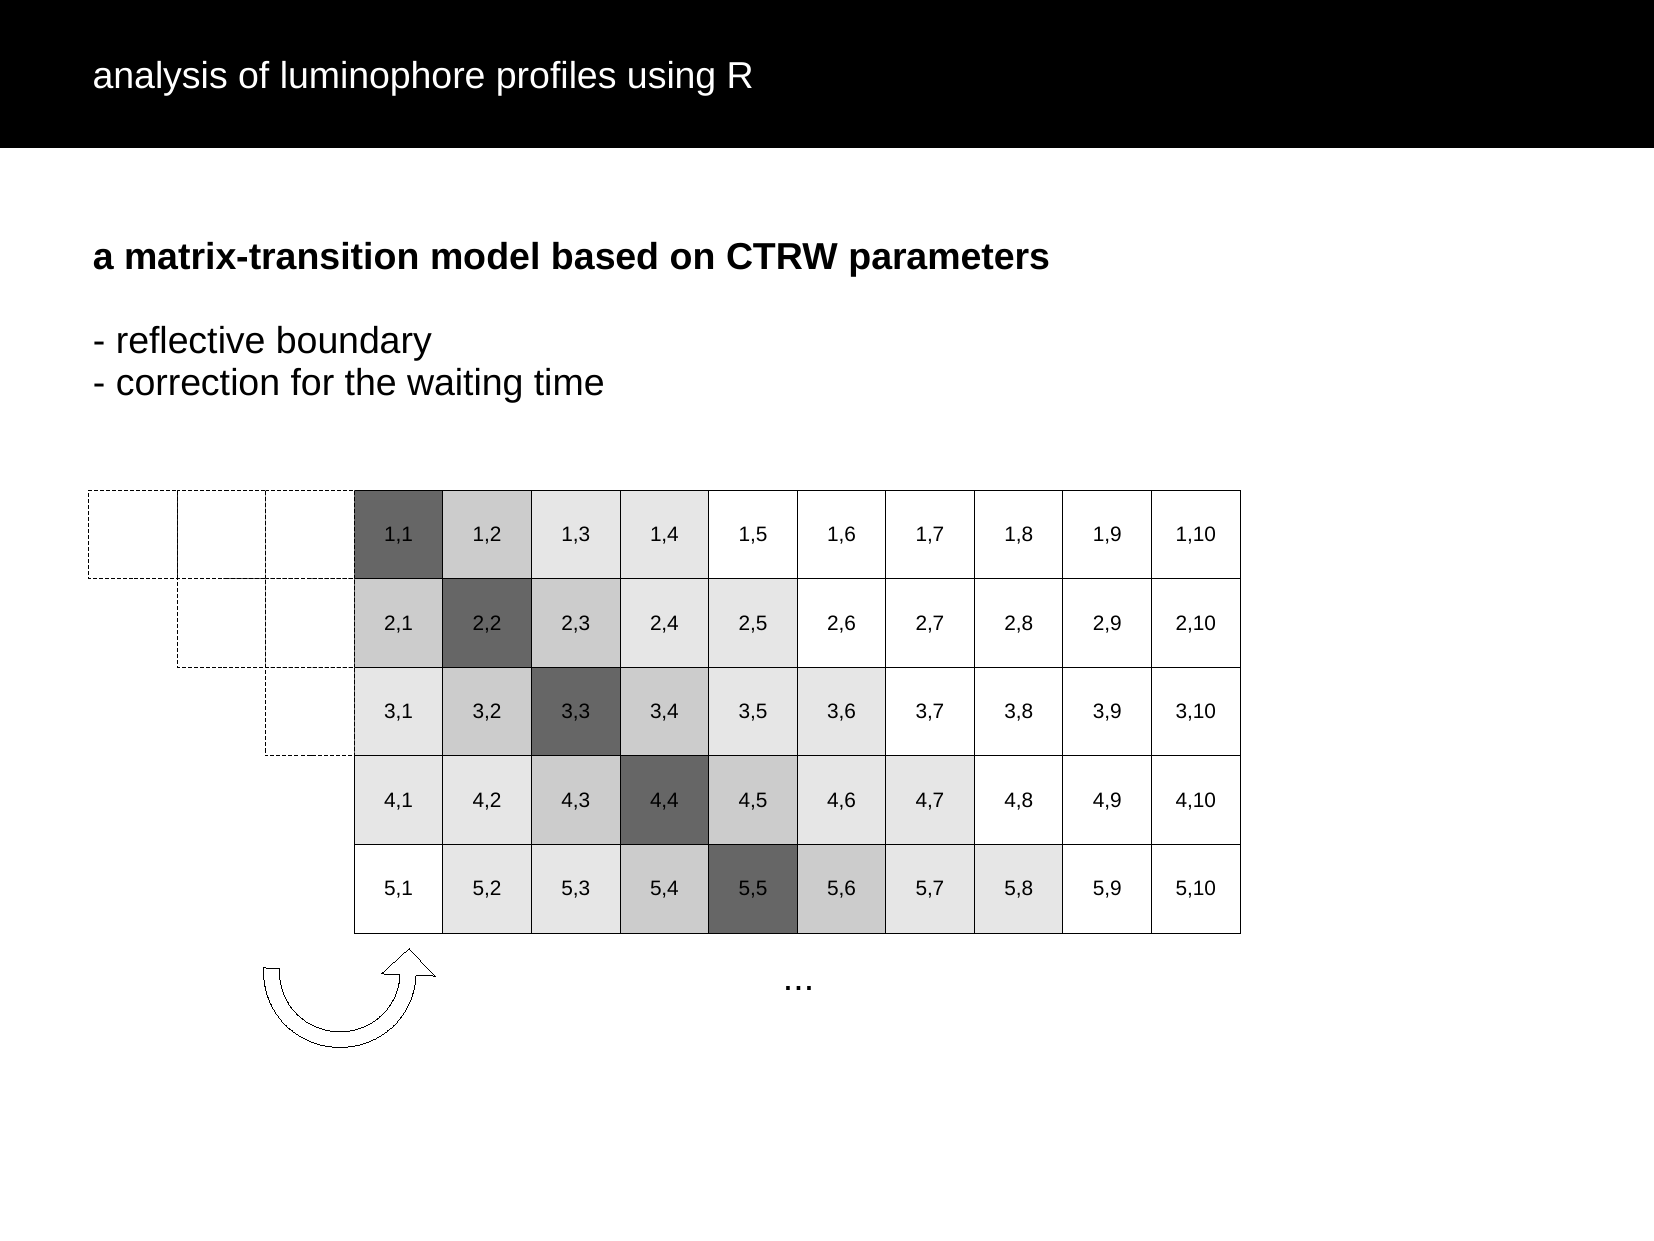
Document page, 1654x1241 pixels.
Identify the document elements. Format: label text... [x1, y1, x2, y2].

text_box 1,4 [620, 490, 708, 578]
text_box 2,9 [1062, 578, 1151, 667]
text_box 3,2 [443, 667, 531, 755]
text_box 1,6 [797, 490, 885, 578]
text_box 5,3 [531, 844, 621, 934]
text_box 3,10 [1151, 667, 1241, 755]
text_box 1,9 [1062, 490, 1151, 578]
text_box a matrix-transition model based on CTRW parameters - reflective boundary - correction for the waiting time [78, 228, 1066, 413]
text_box 1,10 [1151, 490, 1241, 578]
text_box 3,3 [531, 667, 620, 755]
text_box 3,7 [885, 667, 974, 755]
text_box 1,1 [355, 490, 442, 578]
text_box 5,9 [1062, 844, 1151, 934]
text_box 4,6 [797, 755, 885, 844]
text_box 3,1 [355, 667, 443, 755]
text_box 5,1 [354, 844, 443, 934]
text_box 3,5 [708, 667, 797, 755]
text_box 5,7 [885, 844, 974, 934]
text_box [88, 490, 355, 756]
text_box 2,5 [708, 578, 797, 667]
text_box 2,10 [1151, 578, 1241, 667]
text_box 1,2 [442, 490, 531, 578]
text_box 5,8 [974, 844, 1062, 934]
text_box [263, 948, 436, 1048]
text_box analysis of luminophore profiles using R [77, 46, 769, 104]
text_box 2,7 [885, 578, 974, 667]
text_box 4,9 [1062, 755, 1151, 844]
text_box 2,6 [797, 578, 885, 667]
text_box 3,8 [974, 667, 1062, 755]
text_box 2,8 [974, 578, 1062, 667]
text_box 4,8 [974, 755, 1062, 844]
text_box 5,6 [797, 844, 885, 934]
text_box 4,7 [885, 755, 974, 844]
text_box 5,5 [708, 844, 797, 934]
text_box [0, 0, 1654, 148]
text_box 3,4 [620, 667, 708, 755]
text_box 1,7 [885, 490, 974, 578]
text_box 3,9 [1062, 667, 1151, 755]
text_box 4,1 [354, 755, 442, 844]
text_box 4,10 [1151, 755, 1241, 844]
text_box ... [768, 948, 830, 1010]
text_box 2,3 [531, 578, 620, 667]
text_box 2,4 [620, 578, 708, 667]
text_box 1,5 [708, 490, 797, 578]
text_box 4,5 [708, 755, 797, 844]
text_box 1,3 [531, 490, 620, 578]
text_box 2,2 [442, 578, 531, 667]
text_box 1,8 [974, 490, 1062, 578]
text_box 5,10 [1151, 844, 1241, 934]
text_box 5,4 [621, 844, 708, 934]
text_box 5,2 [443, 844, 531, 934]
text_box 2,1 [355, 578, 442, 667]
text_box 4,3 [532, 755, 620, 844]
text_box 4,4 [620, 755, 708, 844]
text_box 3,6 [797, 667, 885, 755]
text_box 4,2 [442, 755, 532, 844]
